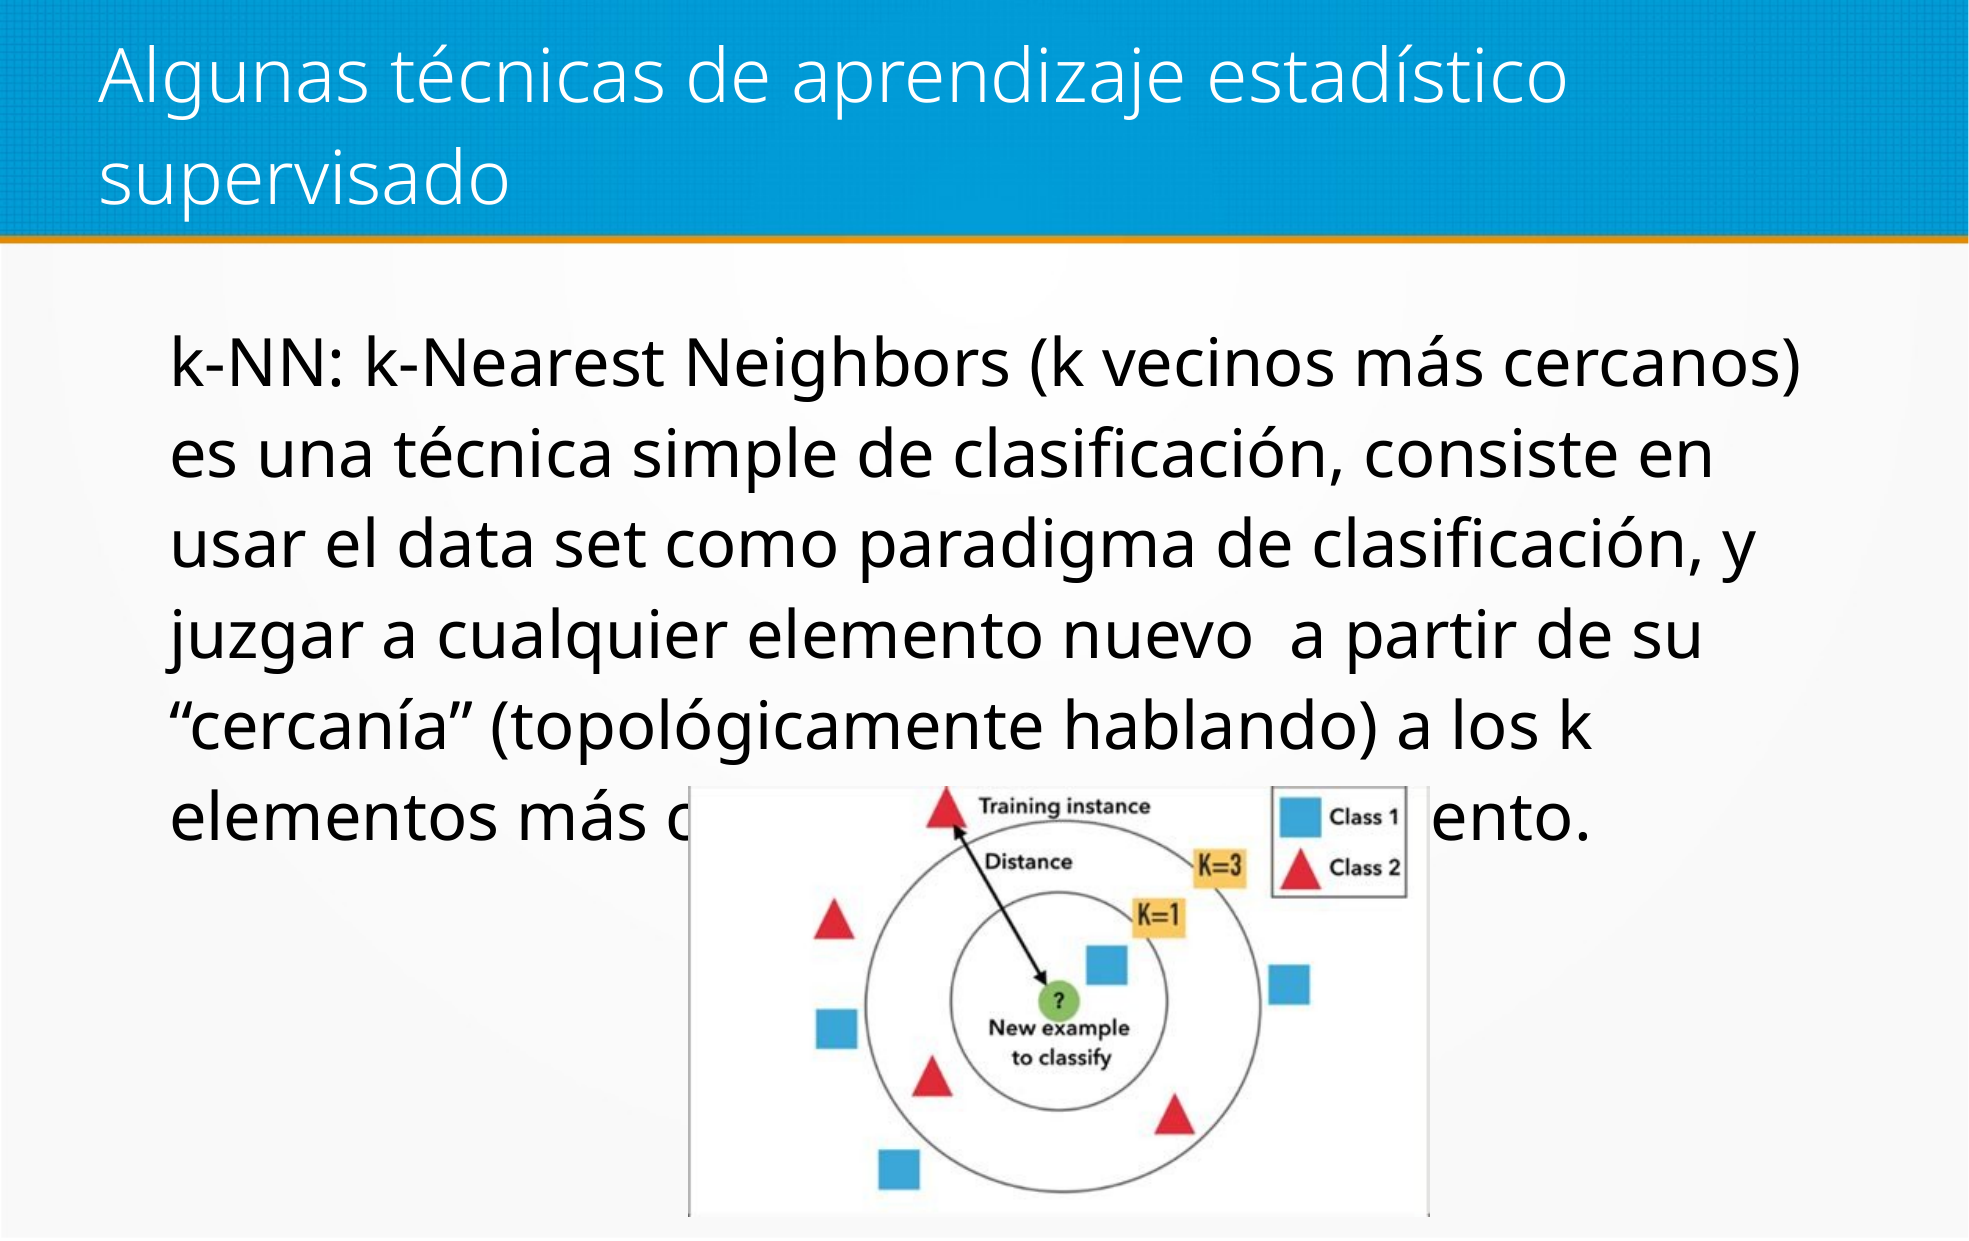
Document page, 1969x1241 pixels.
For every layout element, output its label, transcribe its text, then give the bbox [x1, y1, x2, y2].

list k-NN: k-Nearest Neighbors (k vecinos más cercanos) es una técnica simple de clasificación, consiste en usar el data set como paradigma de clasificación, y juzgar a cualquier elemento nuevo a partir de su “cercanía” (topológicamente hablando) a los k elementos más cercanos de su conocimiento. [98, 315, 1861, 1081]
picture [0, 233, 1969, 1241]
title Algunas técnicas de aprendizaje estadístico supervisado [98, 19, 1870, 227]
